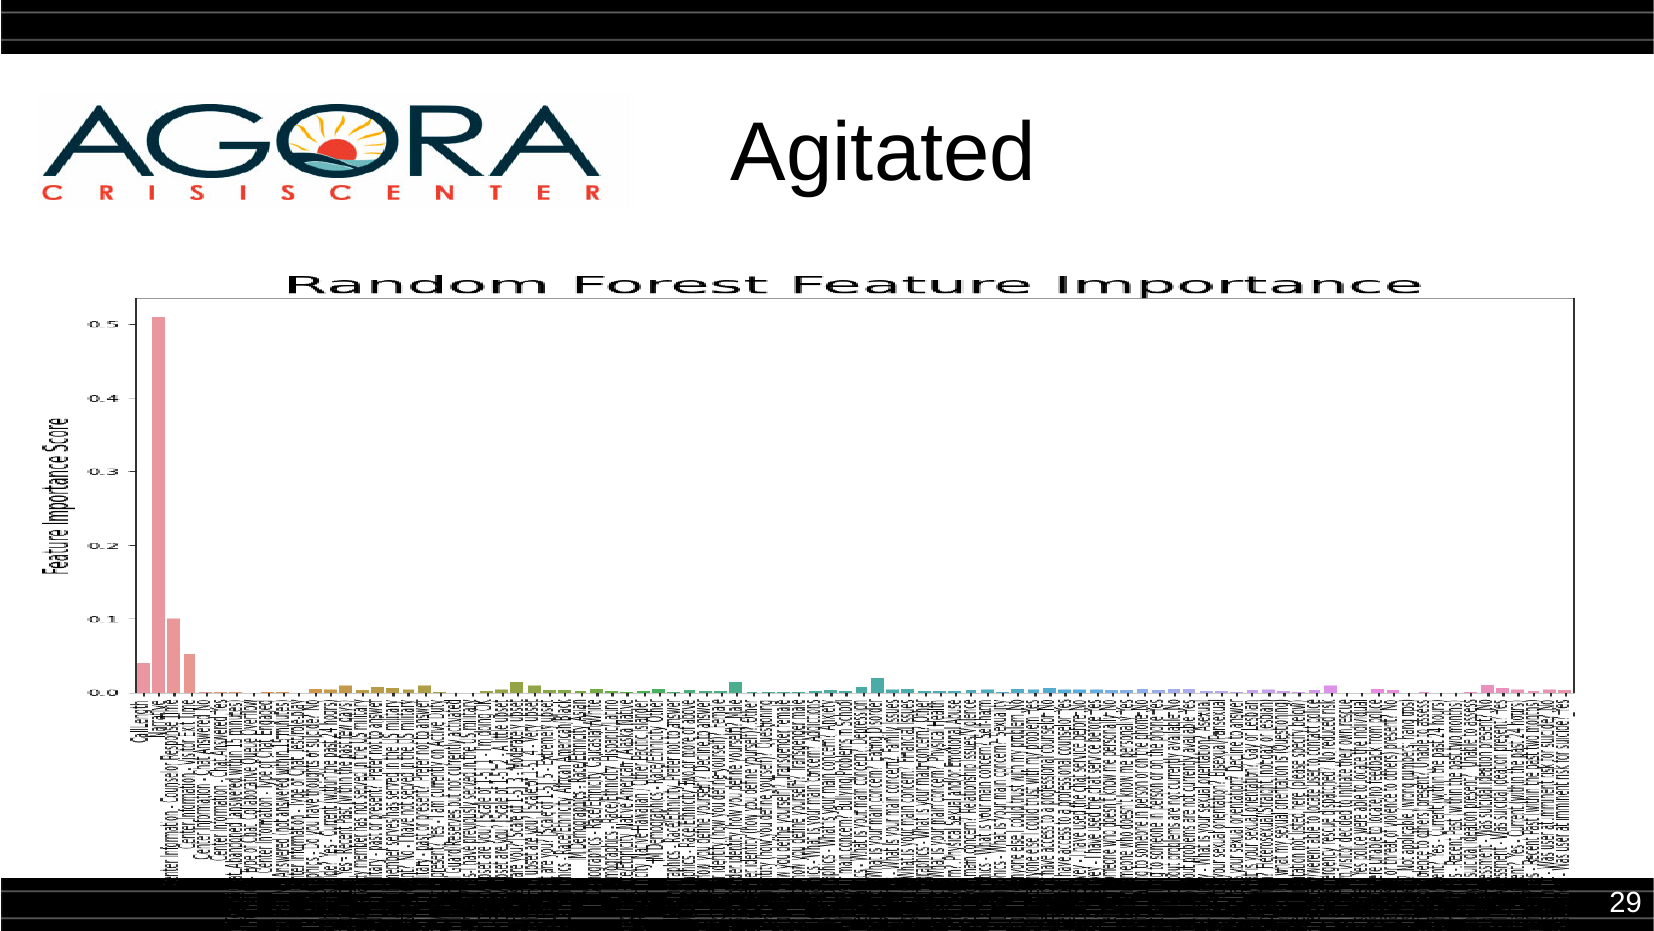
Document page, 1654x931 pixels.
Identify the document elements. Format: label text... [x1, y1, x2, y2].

picture [1, 0, 1654, 54]
picture [0, 60, 676, 235]
list Agitated [660, 105, 1111, 211]
picture [1, 269, 1654, 931]
